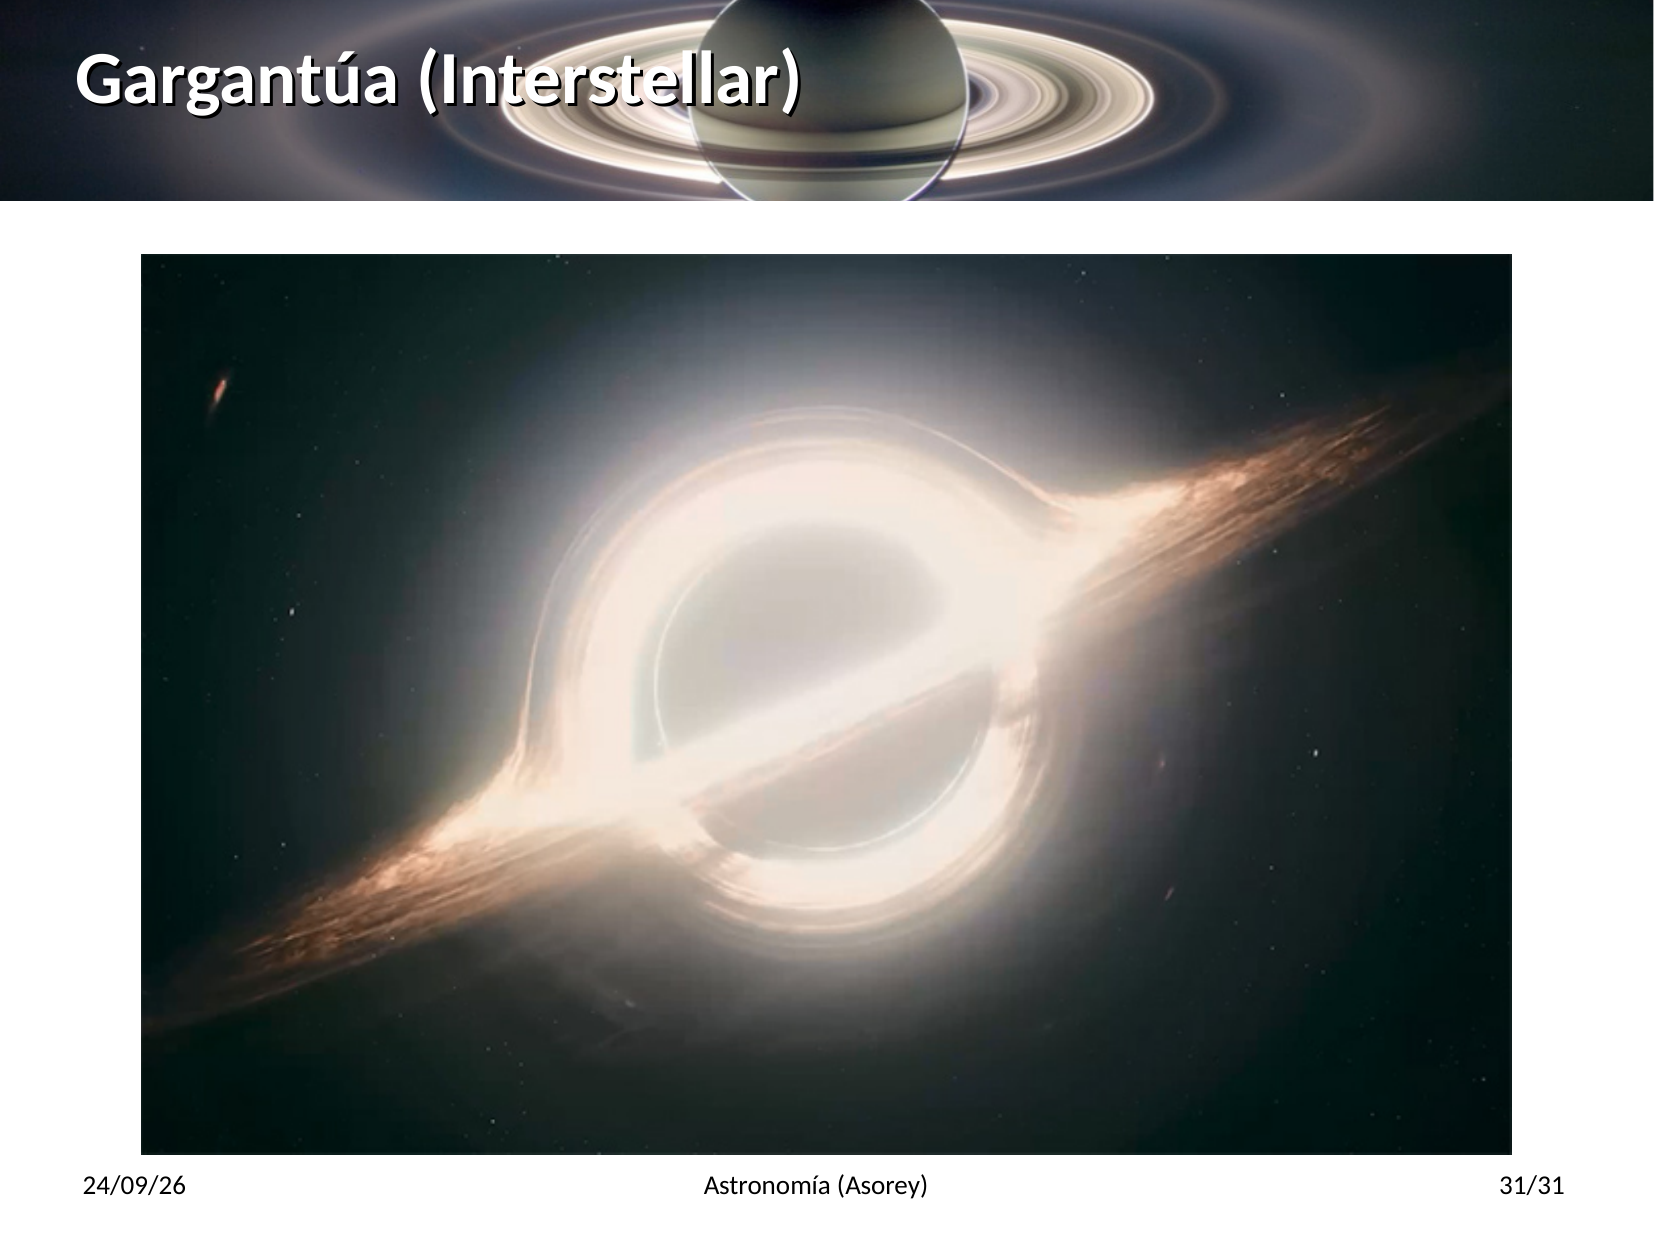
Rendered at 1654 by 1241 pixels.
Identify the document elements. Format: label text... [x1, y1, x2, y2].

picture [0, 0, 1654, 201]
title Gargantúa (Interstellar) [75, 19, 1564, 151]
picture [141, 254, 1512, 1156]
